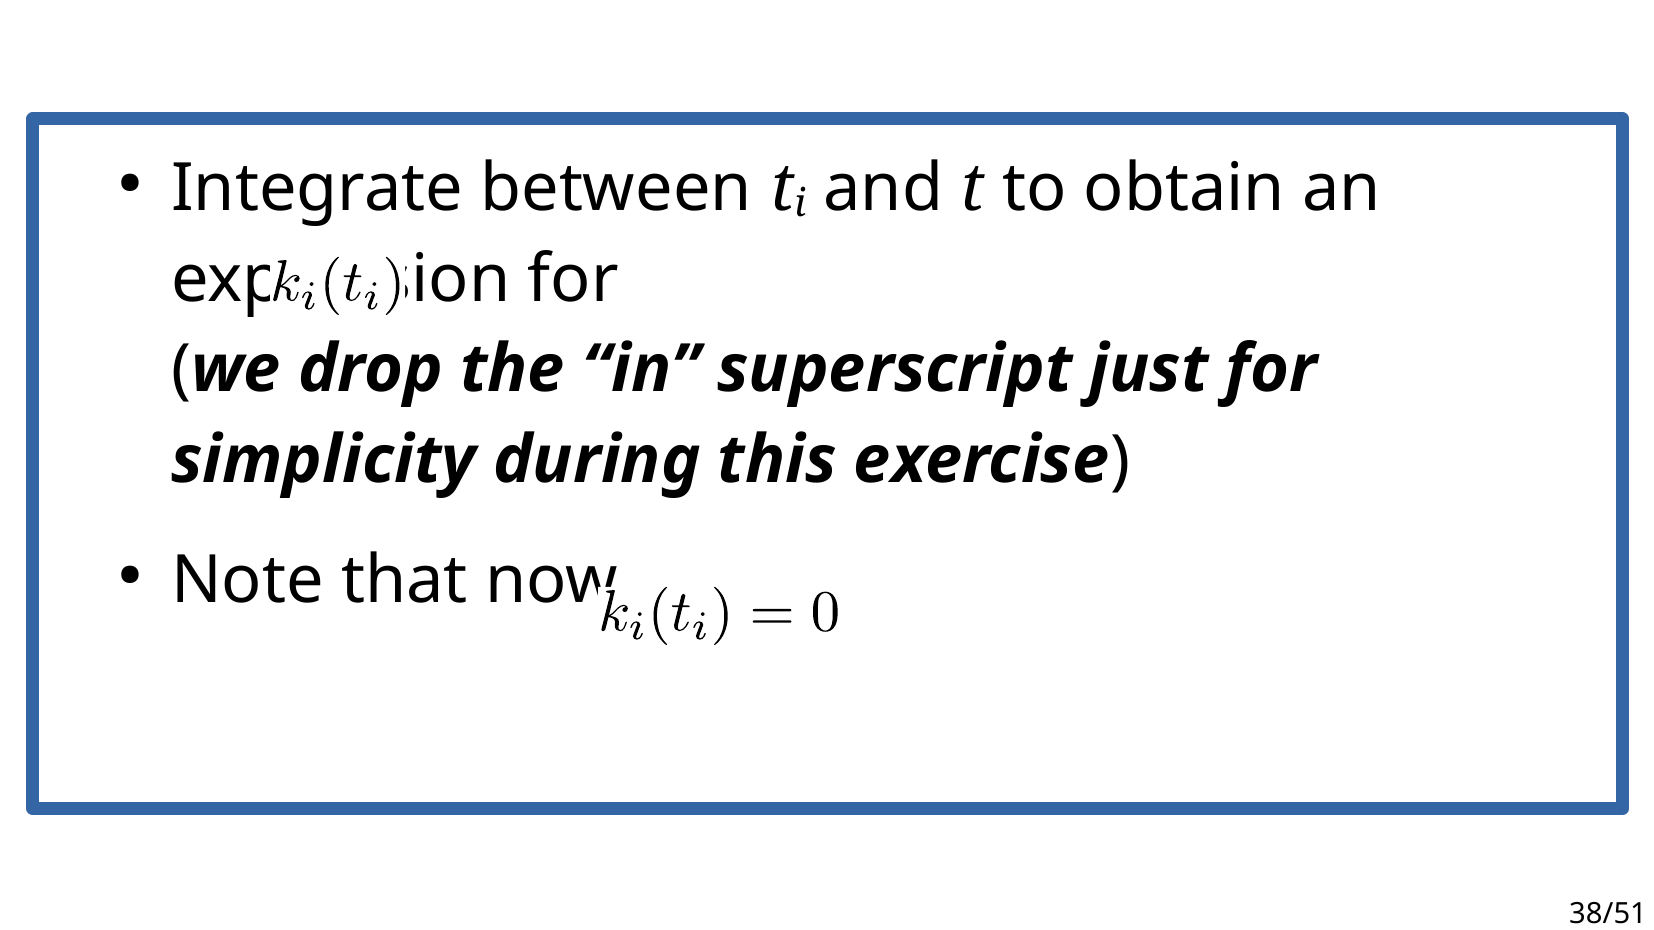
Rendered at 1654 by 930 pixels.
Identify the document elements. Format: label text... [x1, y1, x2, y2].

list Integrate between ti and t to obtain an expression for (we drop the “in” superscript just for simplicity during this exercise) Note that now [100, 138, 1588, 794]
text_box [270, 256, 406, 316]
text_box [598, 586, 841, 646]
